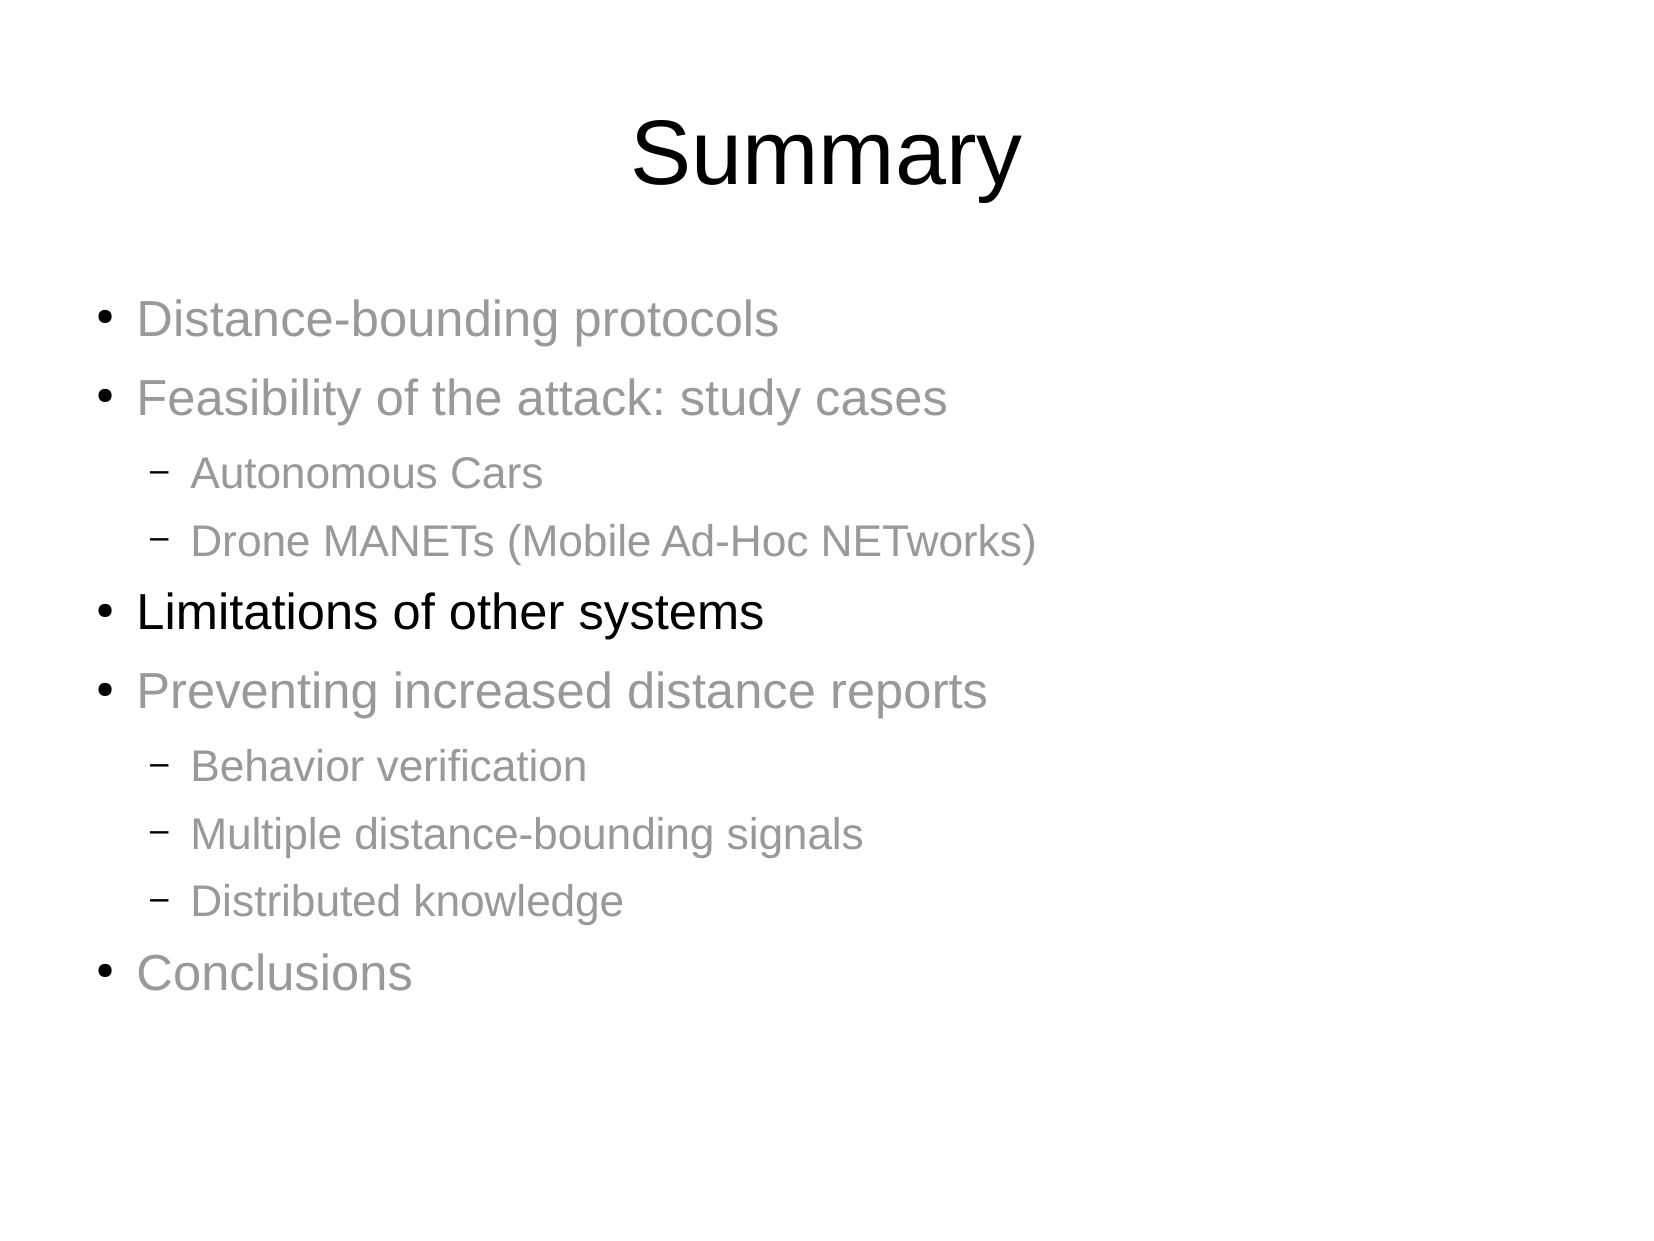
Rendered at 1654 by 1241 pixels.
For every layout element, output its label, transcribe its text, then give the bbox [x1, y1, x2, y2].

title Summary [82, 49, 1571, 257]
list Distance-bounding protocols Feasibility of the attack: study cases Autonomous Cars Drone MANETs (Mobile Ad-Hoc NETworks) Limitations of other systems Preventing increased distance reports Behavior verification Multiple distance-bounding signals Distributed knowledge Conclusions [82, 290, 1571, 1010]
